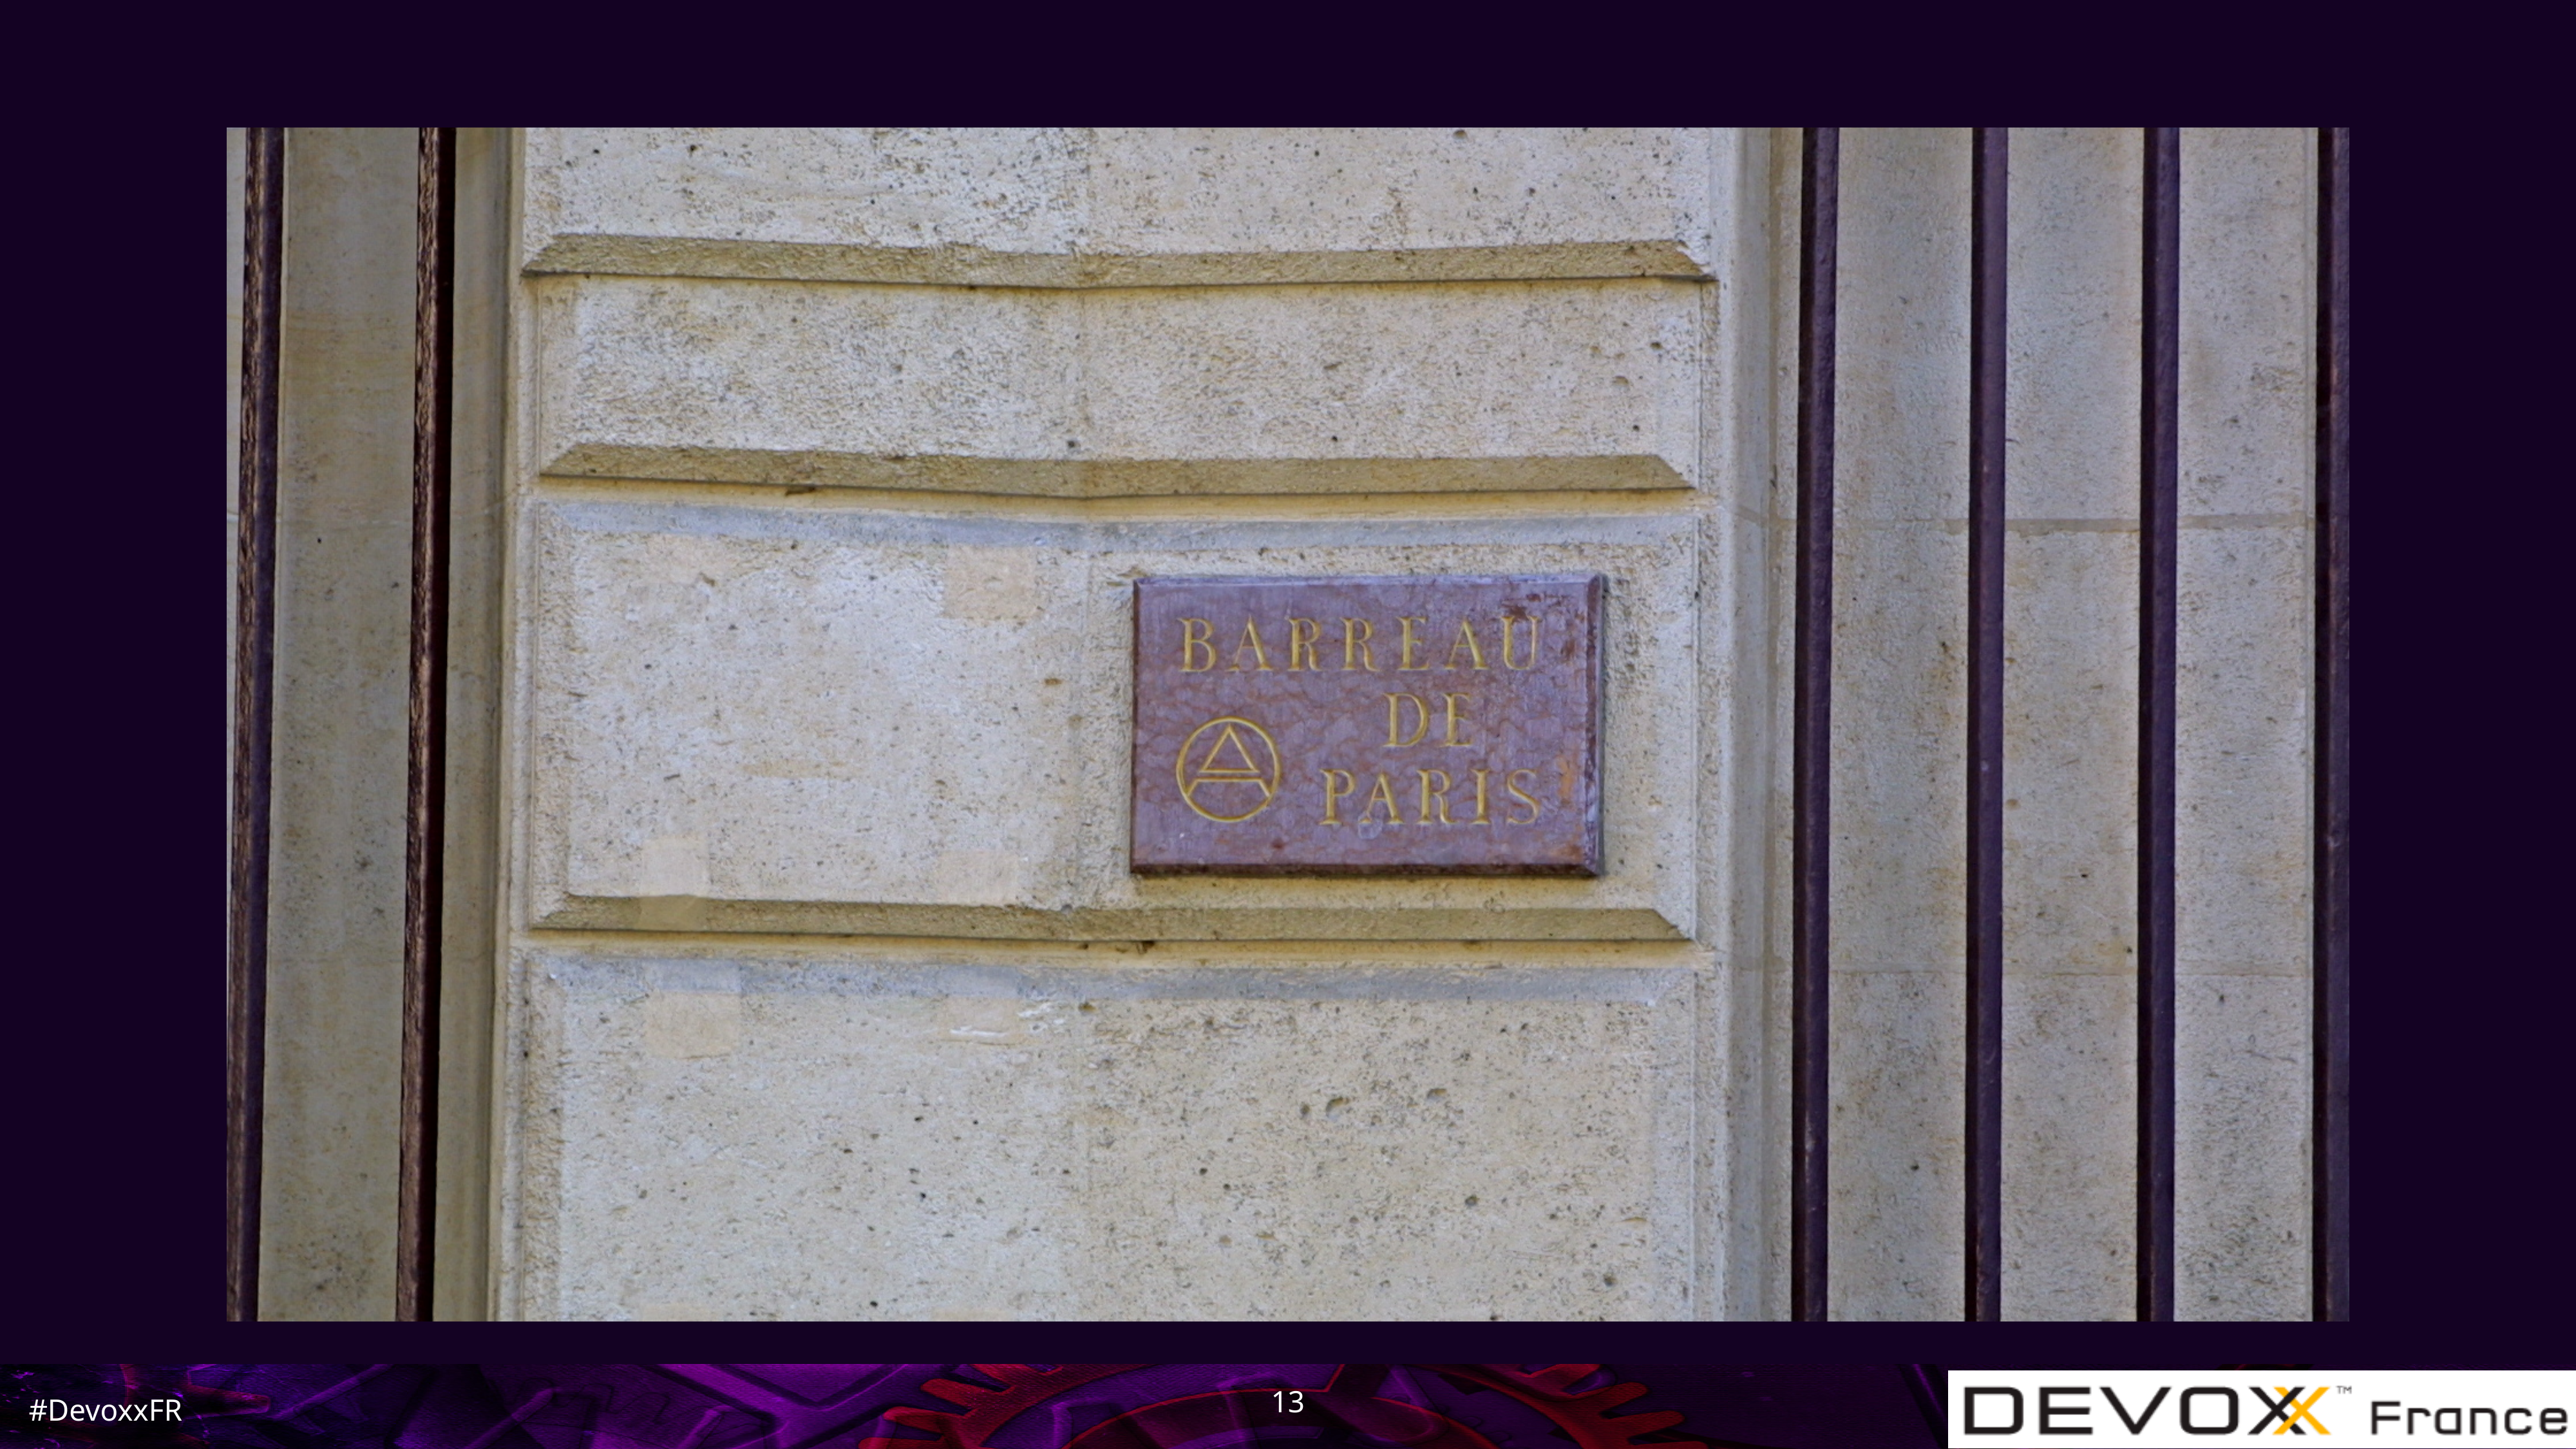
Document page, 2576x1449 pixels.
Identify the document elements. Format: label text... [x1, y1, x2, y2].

slide_number <number> [1260, 1375, 1316, 1427]
picture [227, 128, 2349, 1321]
picture [0, 1364, 2576, 1449]
